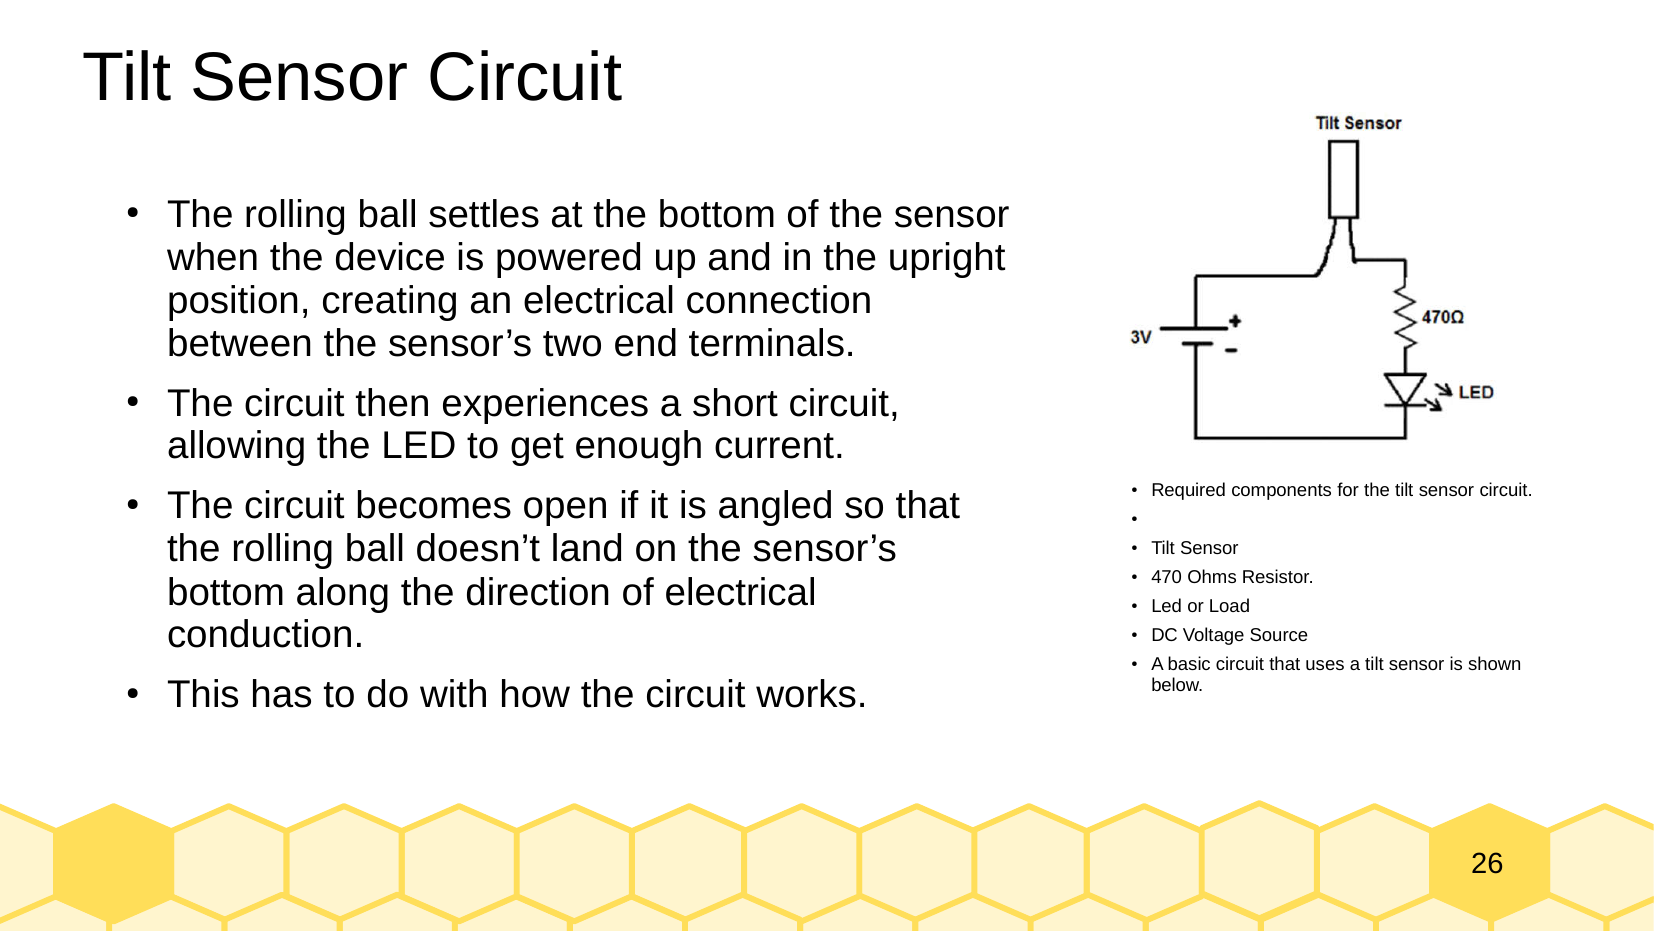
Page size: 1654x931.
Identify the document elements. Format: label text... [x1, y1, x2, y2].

list The rolling ball settles at the bottom of the sensor when the device is powered up and in the upright position, creating an electrical connection between the sensor’s two end terminals. The circuit then experiences a short circuit, allowing the LED to get enough current. The circuit becomes open if it is angled so that the rolling ball doesn’t land on the sensor’s bottom along the direction of electrical conduction. This has to do with how the circuit works. [112, 192, 1013, 725]
picture [1122, 112, 1501, 447]
title Tilt Sensor Circuit [82, 37, 1571, 193]
list Required components for the tilt sensor circuit. Tilt Sensor 470 Ohms Resistor. Led or Load DC Voltage Source A basic circuit that uses a tilt sensor is shown below. [1125, 480, 1538, 713]
